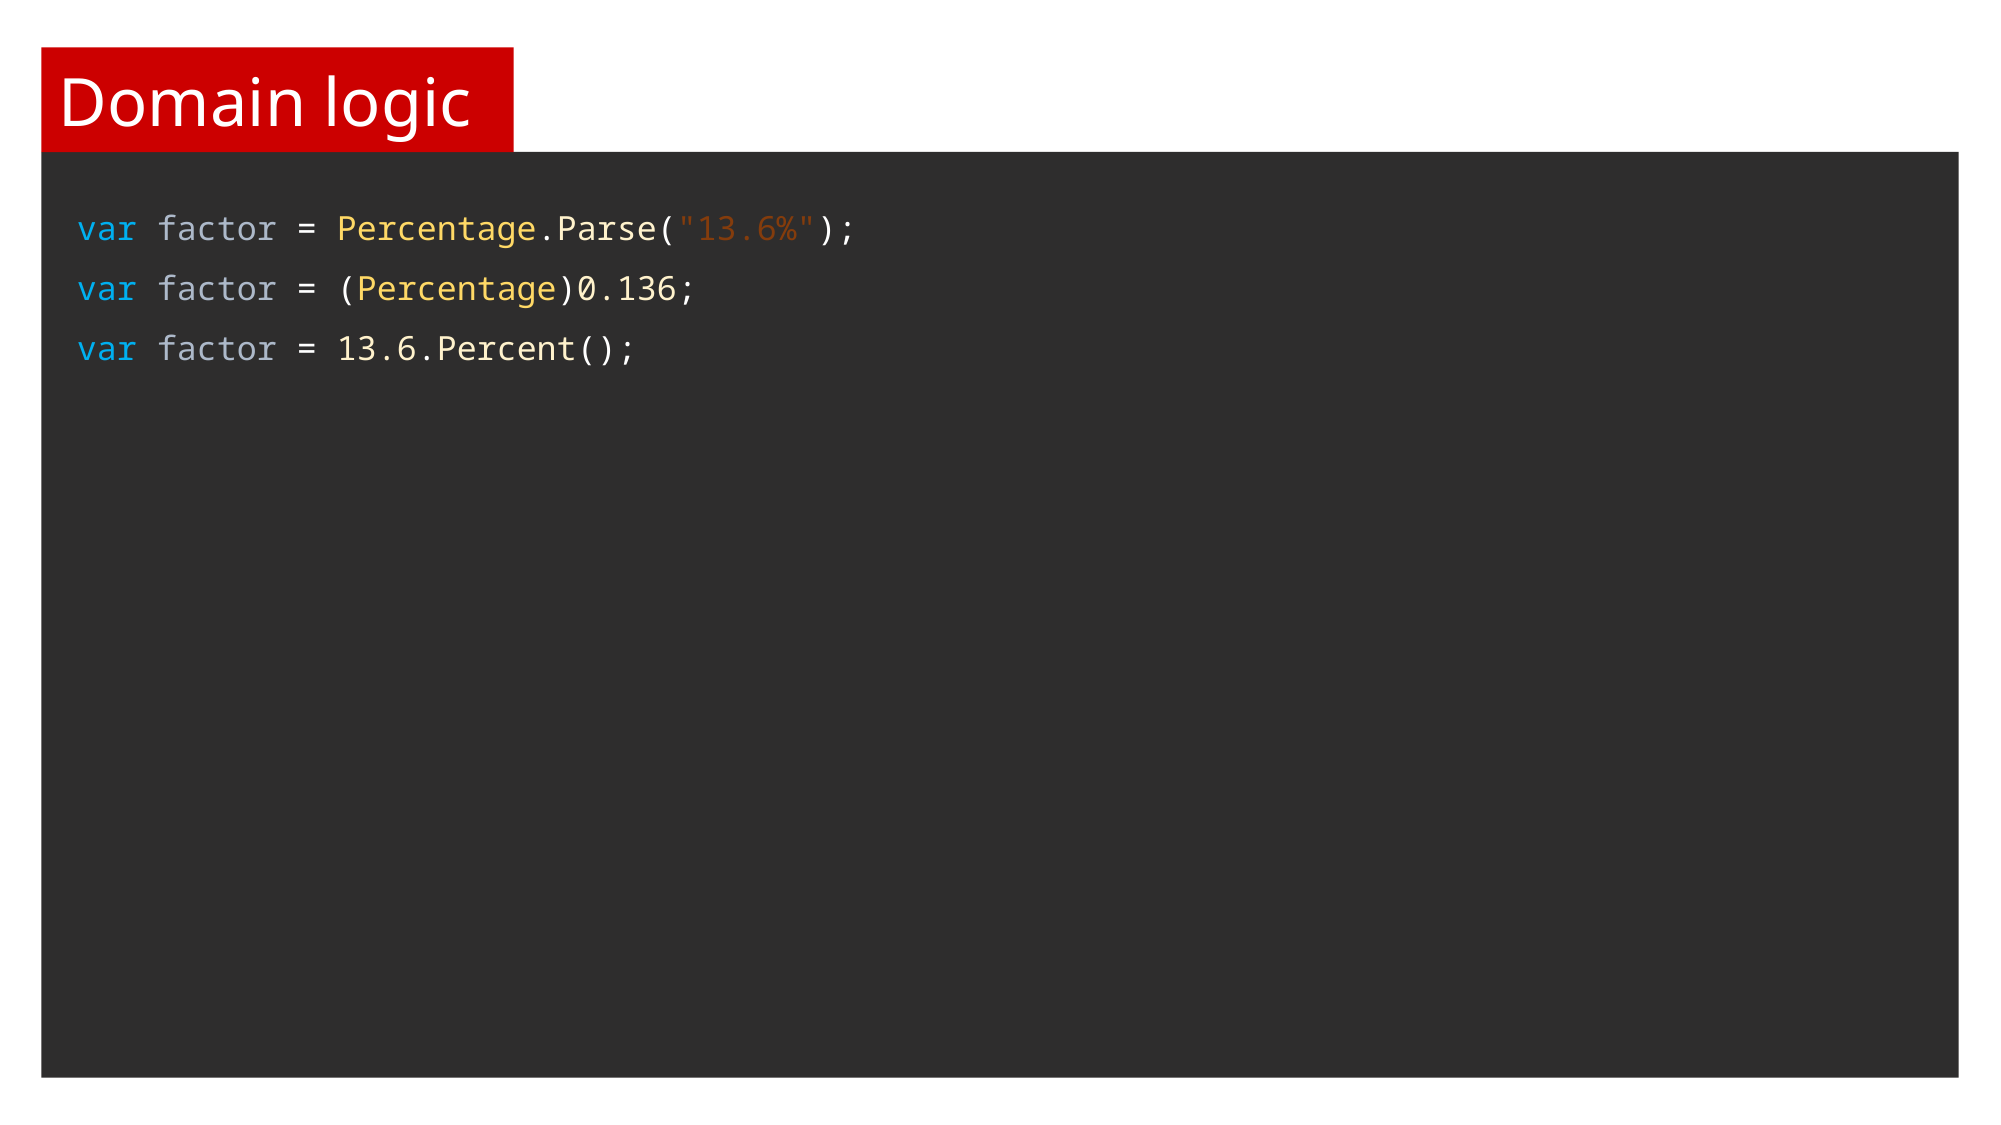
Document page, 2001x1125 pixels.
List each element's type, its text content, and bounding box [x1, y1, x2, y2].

text_box Domain logic [41, 47, 514, 153]
text_box var factor = Percentage.Parse("13.6%"); var factor = (Percentage)0.136; var factor = 13.6.Percent(); [41, 152, 1602, 370]
text_box [41, 152, 1959, 1078]
